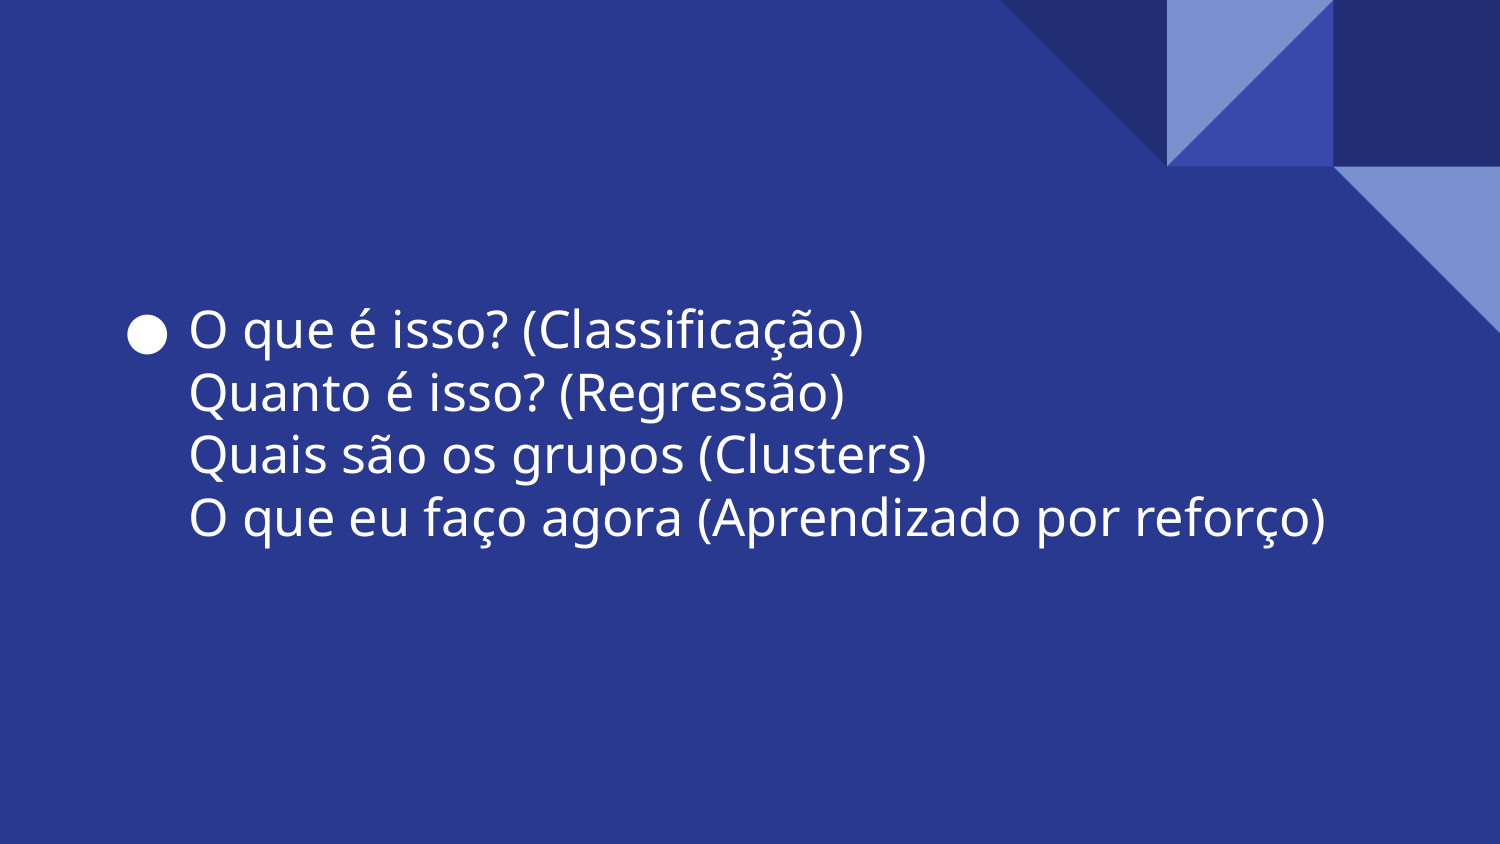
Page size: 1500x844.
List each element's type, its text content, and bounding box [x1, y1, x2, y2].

title O que é isso? (Classificação) Quanto é isso? (Regressão) Quais são os grupos (Clusters) O que eu faço agora (Aprendizado por reforço) [98, 353, 1447, 491]
